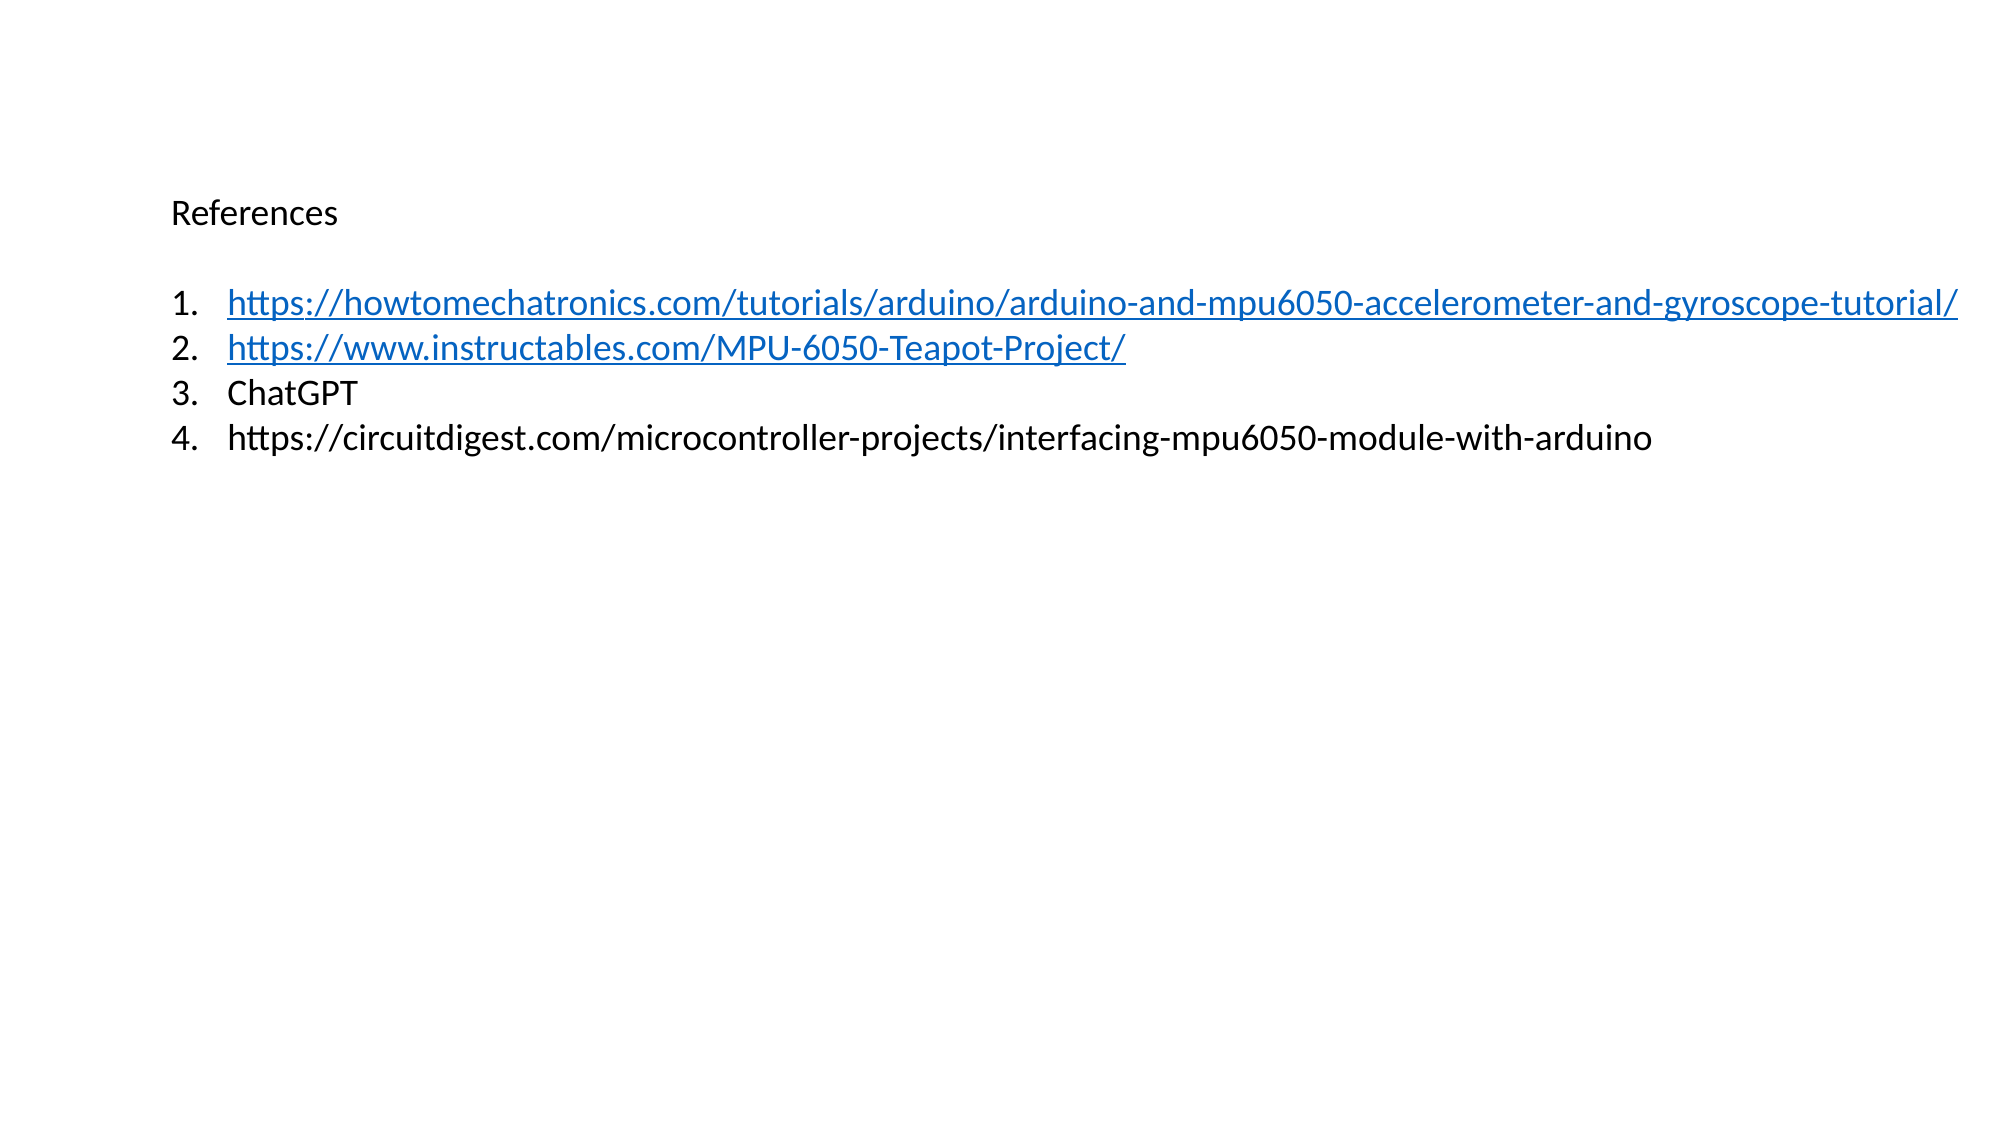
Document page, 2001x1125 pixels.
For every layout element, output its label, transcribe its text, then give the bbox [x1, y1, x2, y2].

text_box References https://howtomechatronics.com/tutorials/arduino/arduino-and-mpu6050-accelerometer-and-gyroscope-tutorial/ https://www.instructables.com/MPU-6050-Teapot-Project/ ChatGPT https://circuitdigest.com/microcontroller-projects/interfacing-mpu6050-module-with-arduino [156, 180, 1974, 466]
